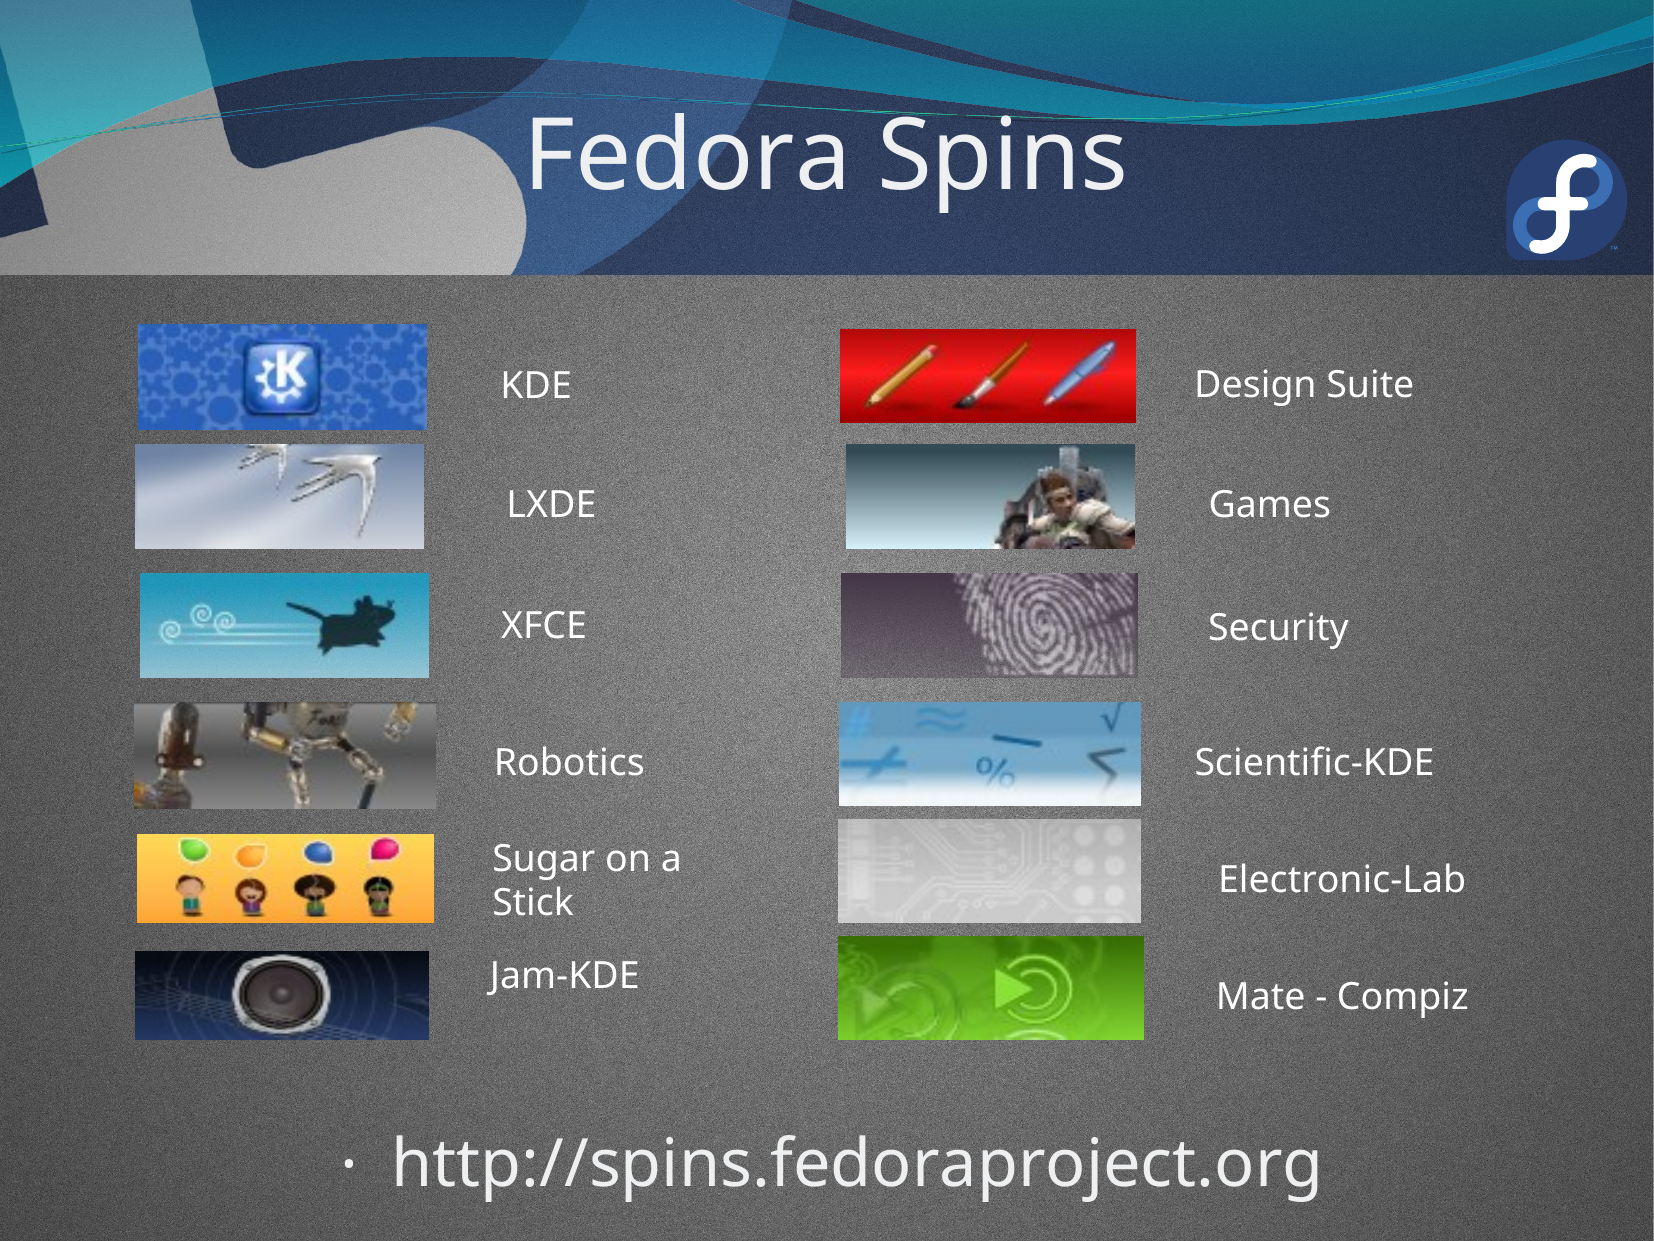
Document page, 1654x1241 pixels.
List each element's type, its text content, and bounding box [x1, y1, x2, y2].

text_box Jam-KDE [475, 945, 741, 1047]
text_box Design Suite [1179, 354, 1534, 413]
text_box Security [1193, 596, 1519, 656]
text_box http://spins.fedoraproject.org [142, 1122, 1506, 1201]
picture [0, 0, 1654, 1241]
text_box Fedora Spins [82, 49, 1571, 257]
text_box Mate - Compiz [1201, 966, 1505, 1025]
text_box XFCE [486, 594, 752, 654]
text_box Sugar on a Stick [477, 827, 744, 930]
text_box Scientific-KDE [1179, 732, 1484, 791]
text_box Robotics [479, 732, 745, 791]
text_box Electronic-Lab [1203, 849, 1507, 908]
text_box Games [1193, 473, 1460, 533]
text_box LXDE [491, 473, 728, 533]
text_box KDE [485, 354, 782, 414]
